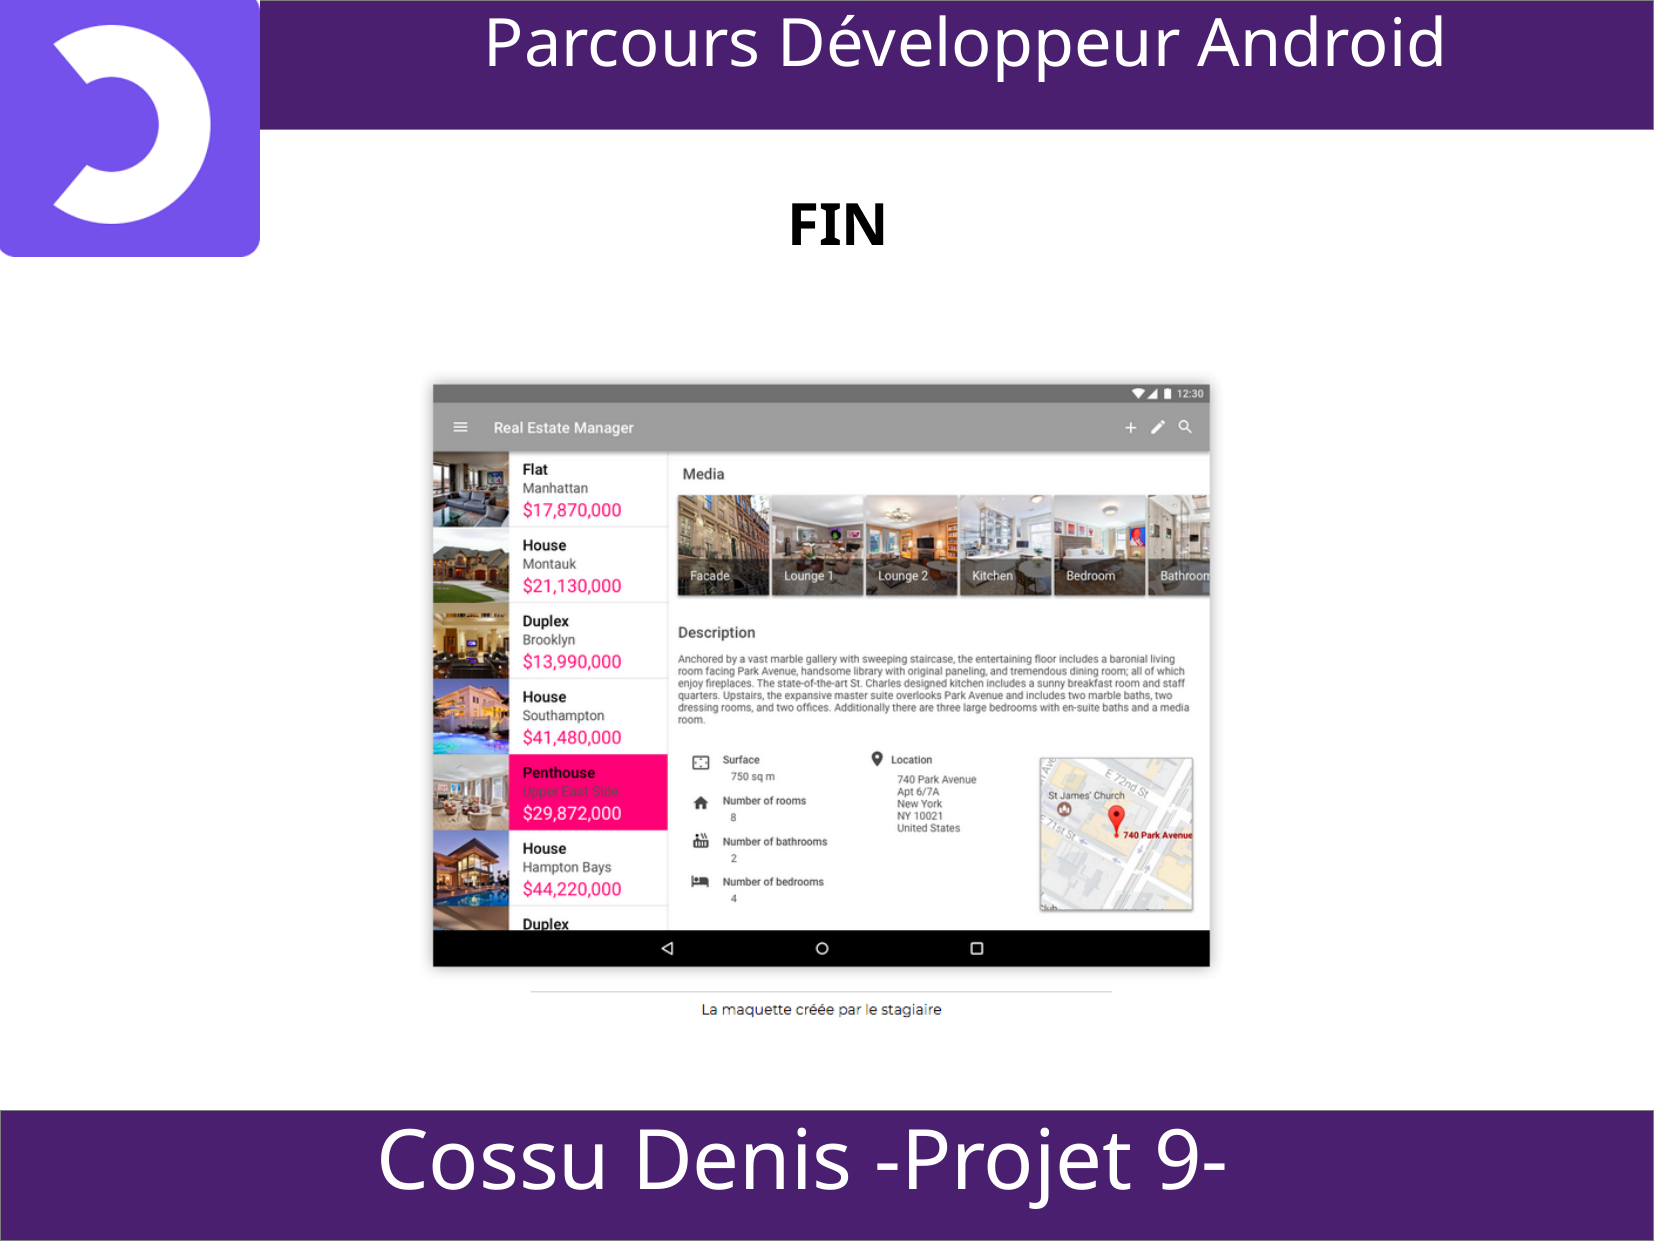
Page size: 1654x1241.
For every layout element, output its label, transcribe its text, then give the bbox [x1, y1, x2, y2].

picture [0, 0, 260, 257]
picture [404, 360, 1252, 1030]
text_box FIN [336, 175, 1340, 753]
